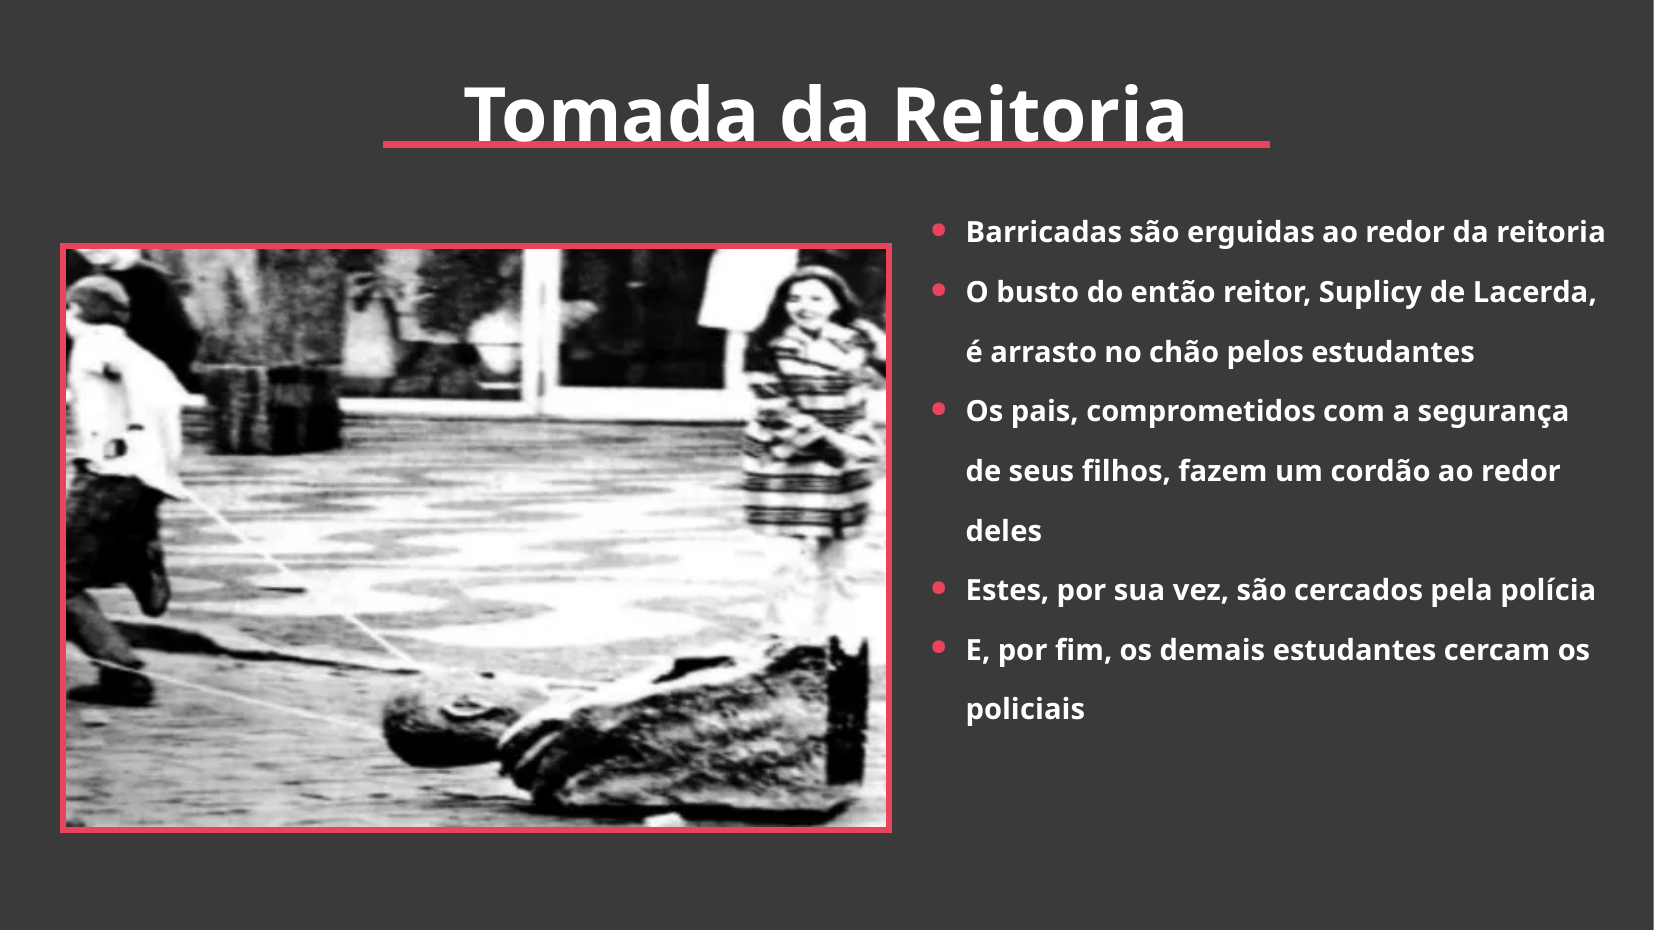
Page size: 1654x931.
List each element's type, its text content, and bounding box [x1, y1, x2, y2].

text_box Tomada da Reitoria [88, 58, 1565, 178]
picture [65, 248, 886, 827]
text_box Barricadas são erguidas ao redor da reitoria O busto do então reitor, Suplicy de Lacerda, é arrasto no chão pelos estudantes Os pais, comprometidos com a segurança de seus filhos, fazem um cordão ao redor deles Estes, por sua vez, são cercados pela polícia E, por fim, os demais estudantes cercam os policiais [915, 184, 1625, 862]
